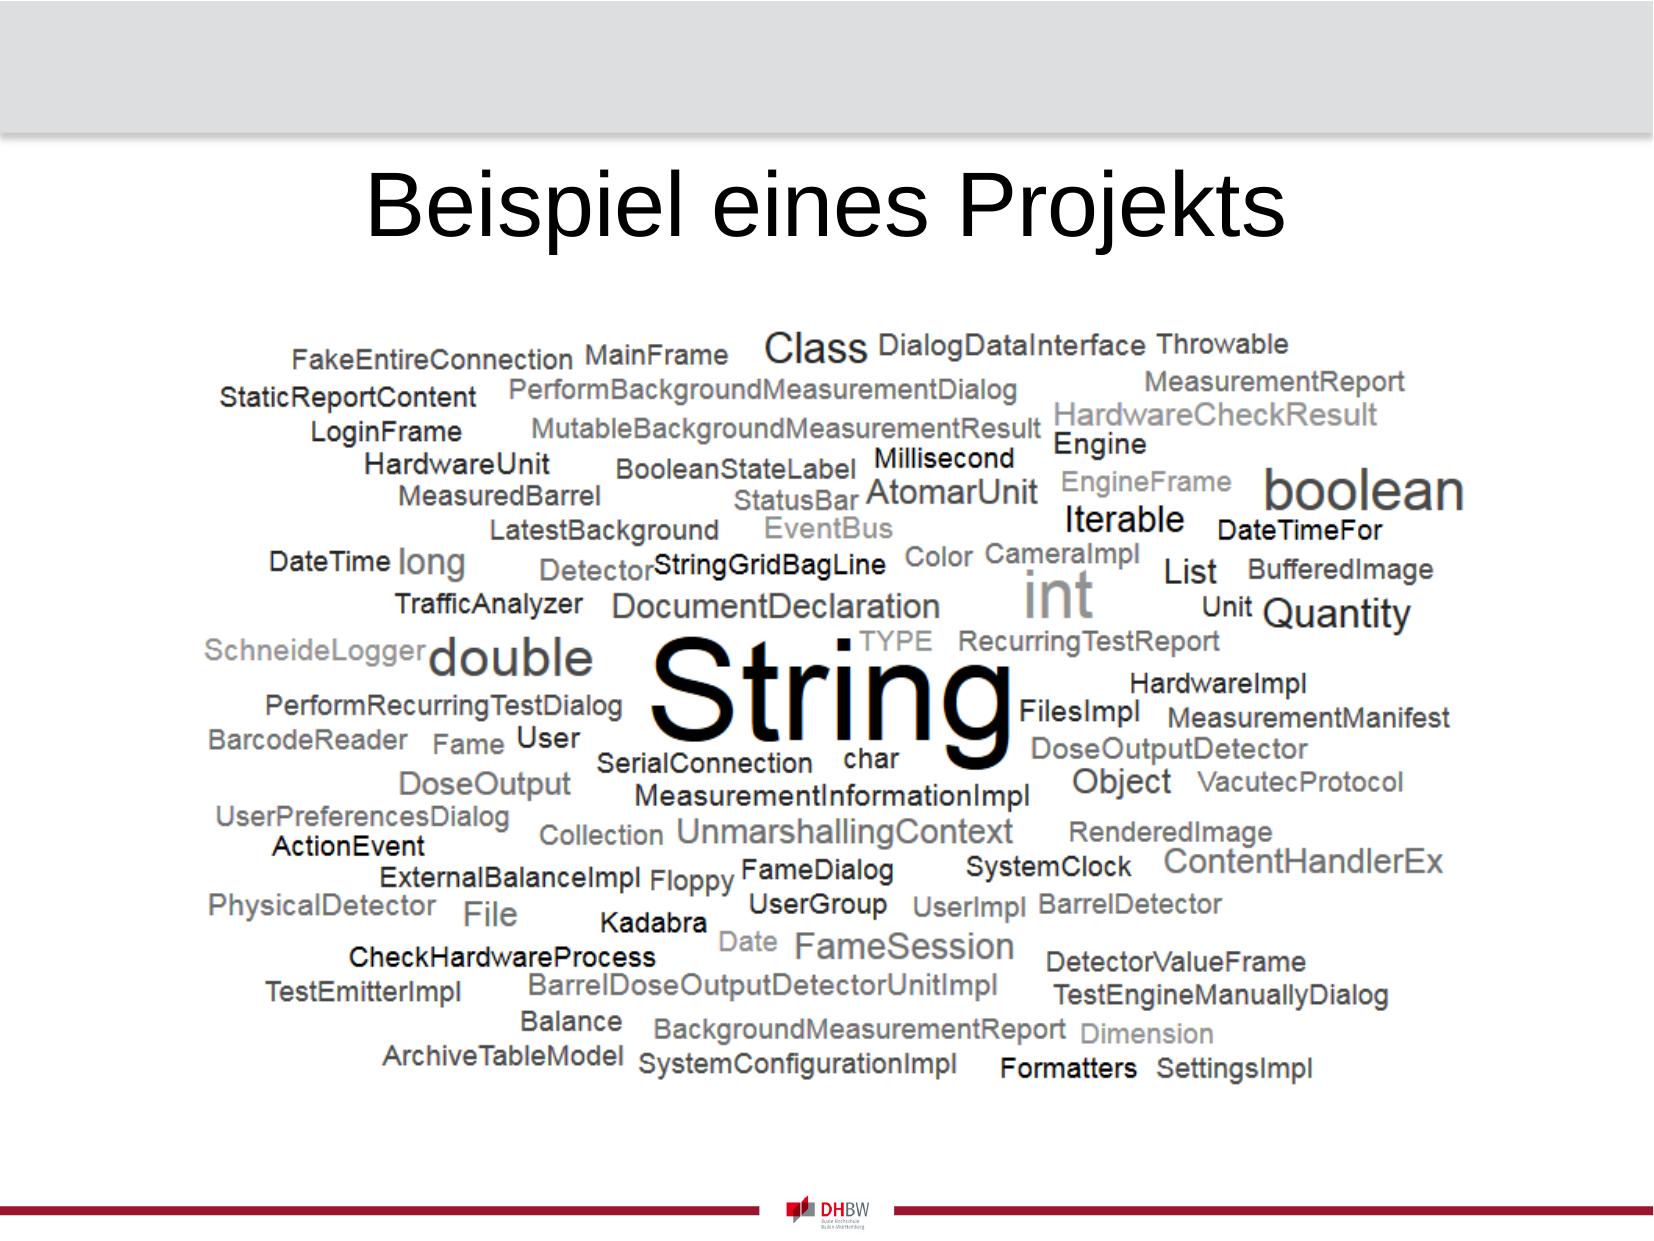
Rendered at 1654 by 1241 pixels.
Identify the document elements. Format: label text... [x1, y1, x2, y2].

picture [0, 1, 1654, 1237]
title Beispiel eines Projekts [82, 147, 1571, 257]
